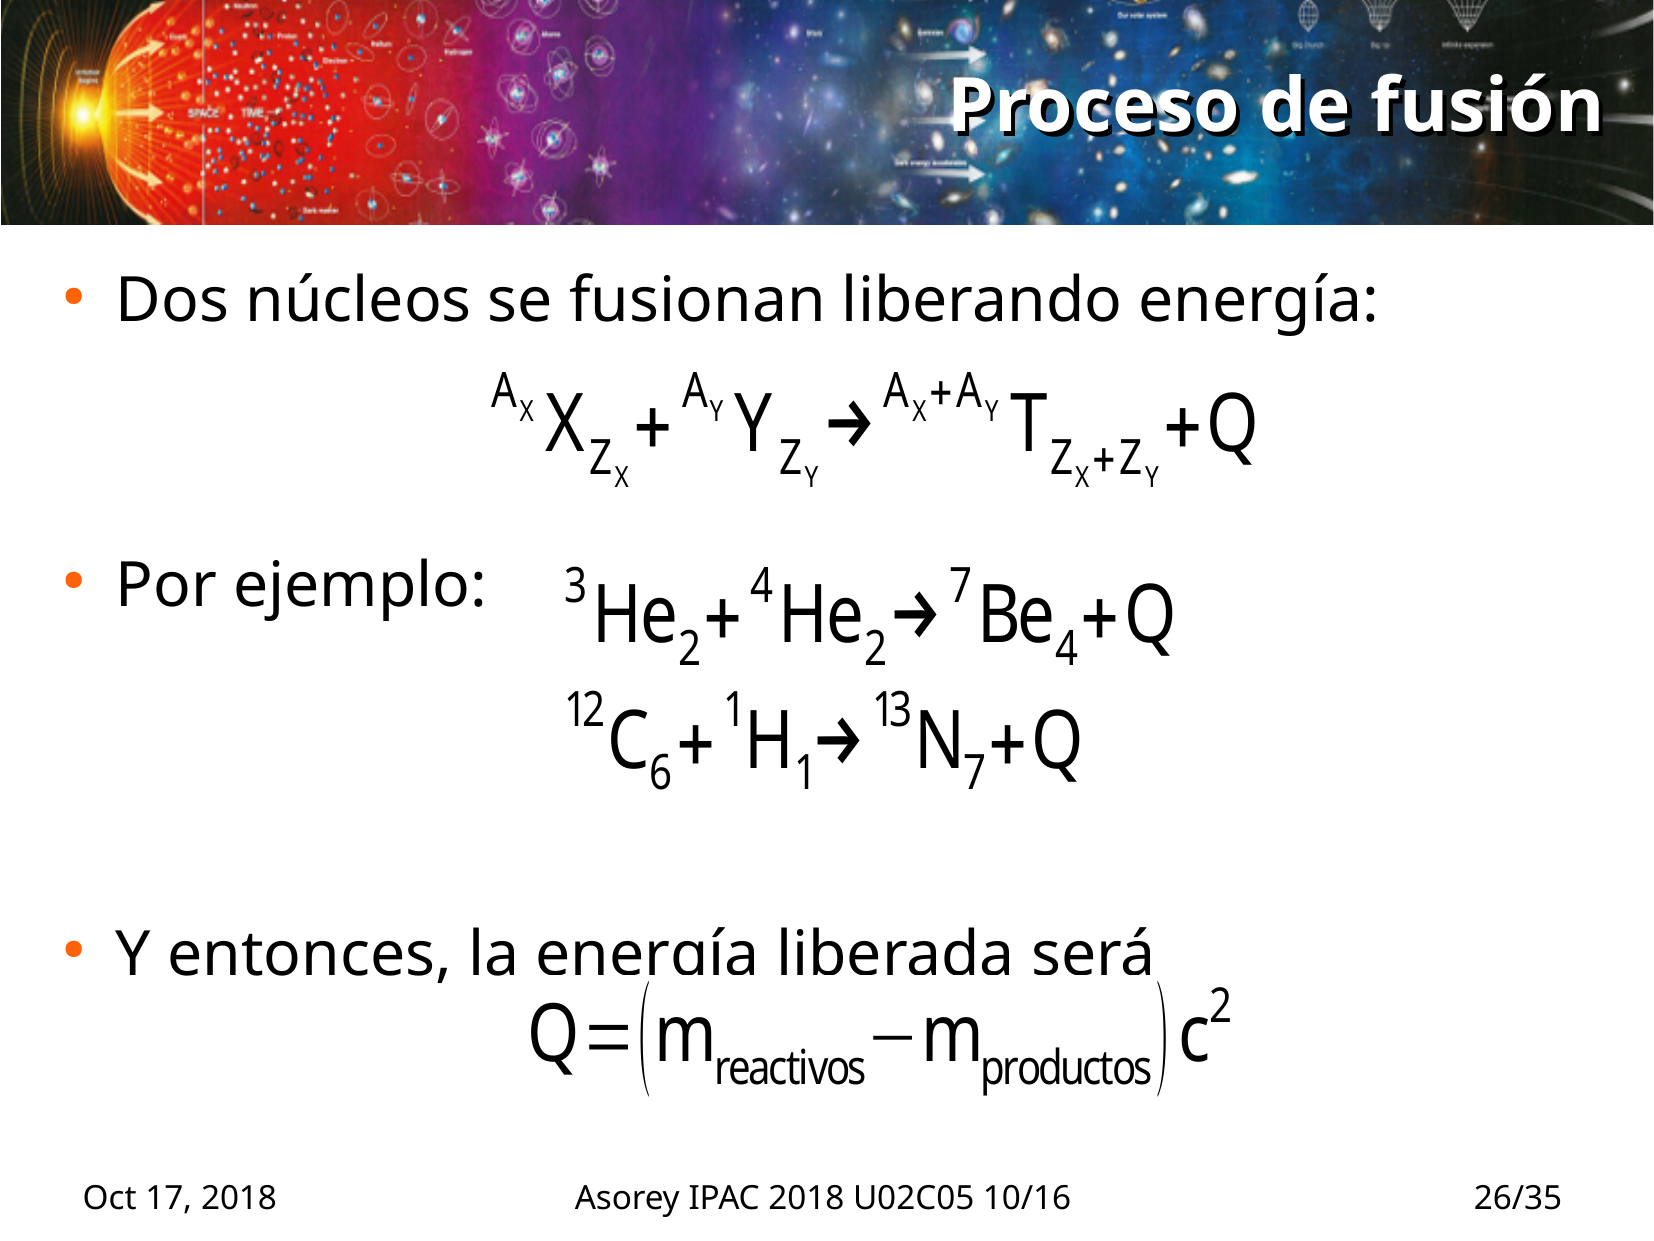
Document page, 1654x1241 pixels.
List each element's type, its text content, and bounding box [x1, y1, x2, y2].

chart [480, 360, 1266, 496]
list Dos núcleos se fusionan liberando energía: Por ejemplo: Y entonces, la energía liberada será [45, 255, 1606, 1156]
chart [521, 975, 1238, 1103]
chart [555, 555, 1183, 803]
title Proceso de fusión [45, 15, 1606, 191]
picture [1, 0, 1654, 225]
